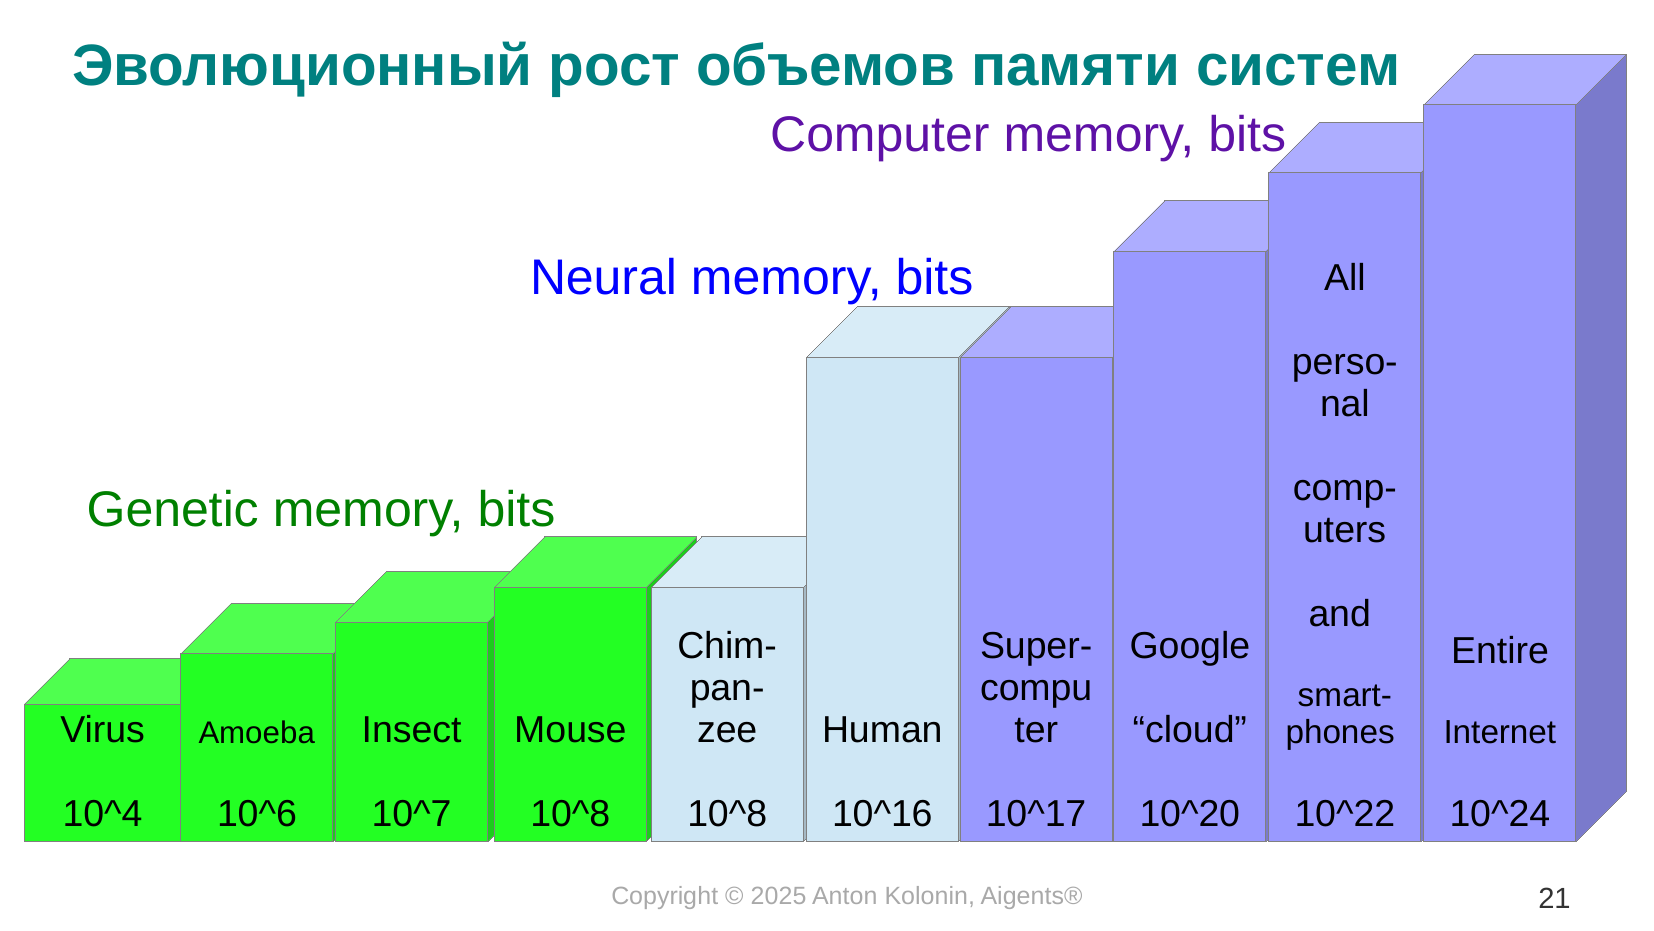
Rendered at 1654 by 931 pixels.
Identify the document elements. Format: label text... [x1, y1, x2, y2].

text_box Chim- pan- zee 10^8 [651, 588, 803, 842]
text_box Google “cloud” 10^20 [1113, 252, 1265, 842]
text_box All perso- nal comp- uters and smart- phones 10^22 [1268, 173, 1420, 842]
text_box Entire Internet 10^24 [1423, 105, 1575, 842]
text_box Virus 10^4 [24, 705, 180, 842]
text_box Amoeba 10^6 [180, 654, 332, 842]
text_box Computer memory, bits [755, 98, 1346, 170]
text_box Super- computer 10^17 [960, 358, 1112, 842]
text_box Neural memory, bits [515, 242, 1027, 313]
text_box Genetic memory, bits [71, 473, 611, 545]
text_box Mouse 10^8 [494, 588, 646, 842]
text_box Эволюционный рост объемов памяти систем [1, 1, 1471, 129]
text_box Insect 10^7 [335, 623, 487, 842]
text_box Human 10^16 [806, 358, 958, 842]
